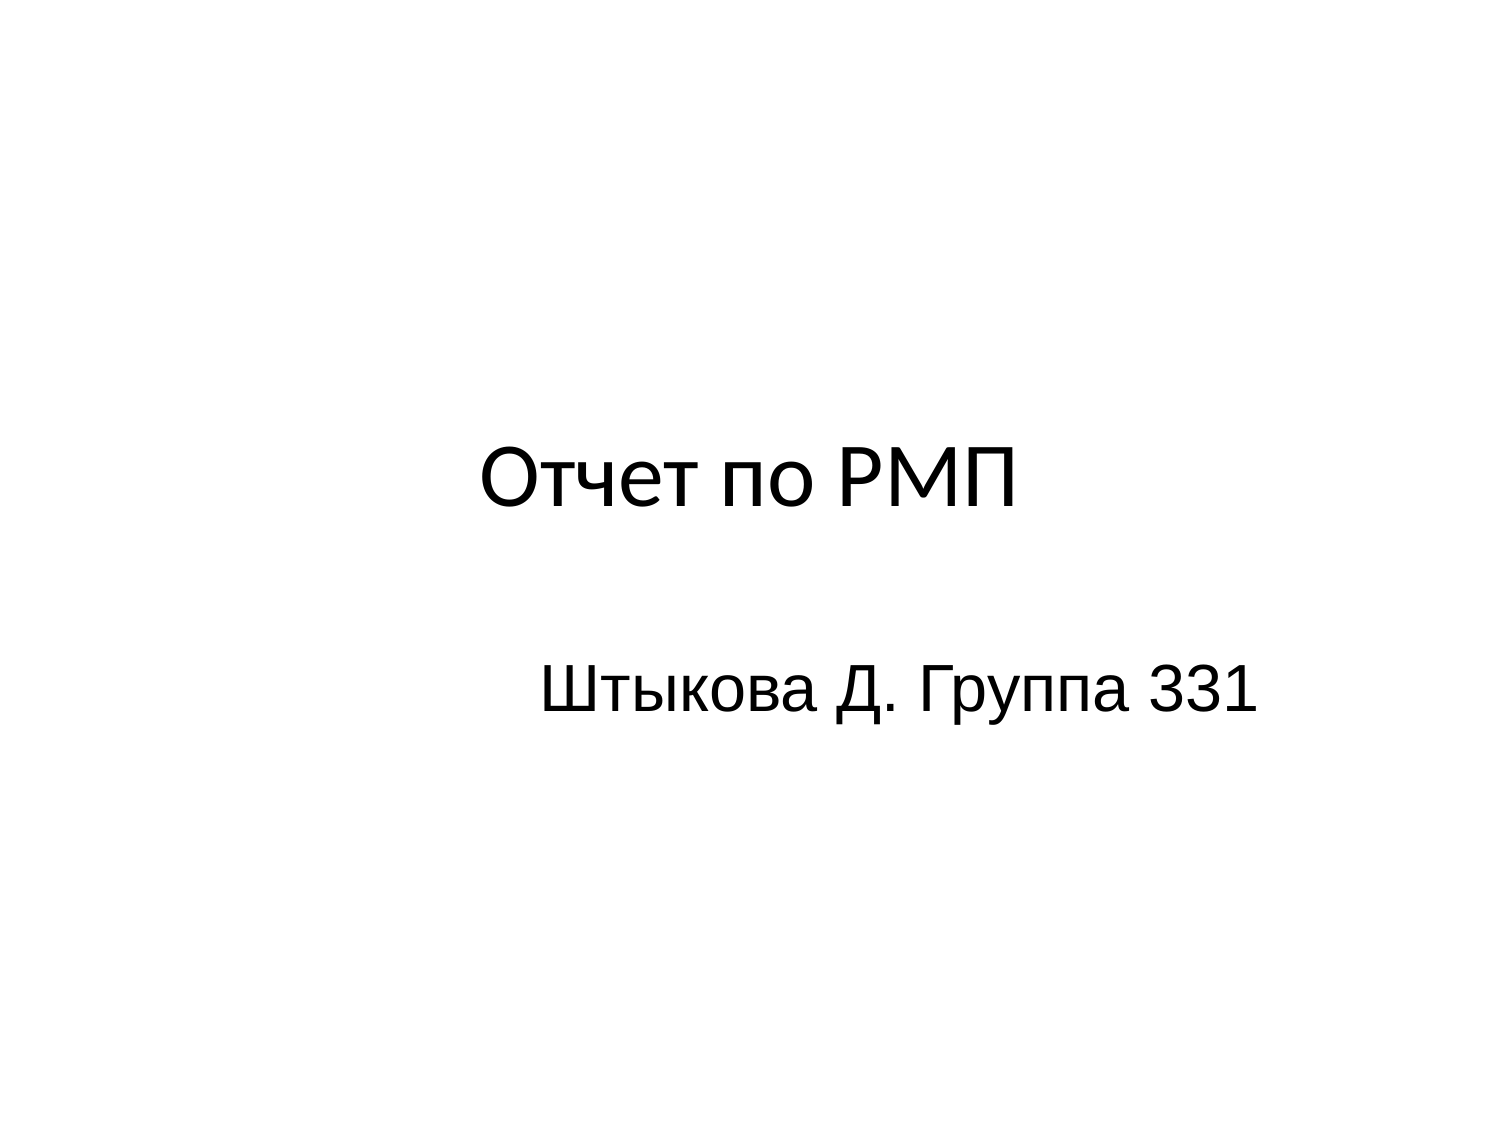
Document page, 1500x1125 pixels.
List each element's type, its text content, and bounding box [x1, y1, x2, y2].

title Отчет по РМП [112, 349, 1388, 591]
subtitle Штыкова Д. Группа 331 [225, 637, 1275, 925]
